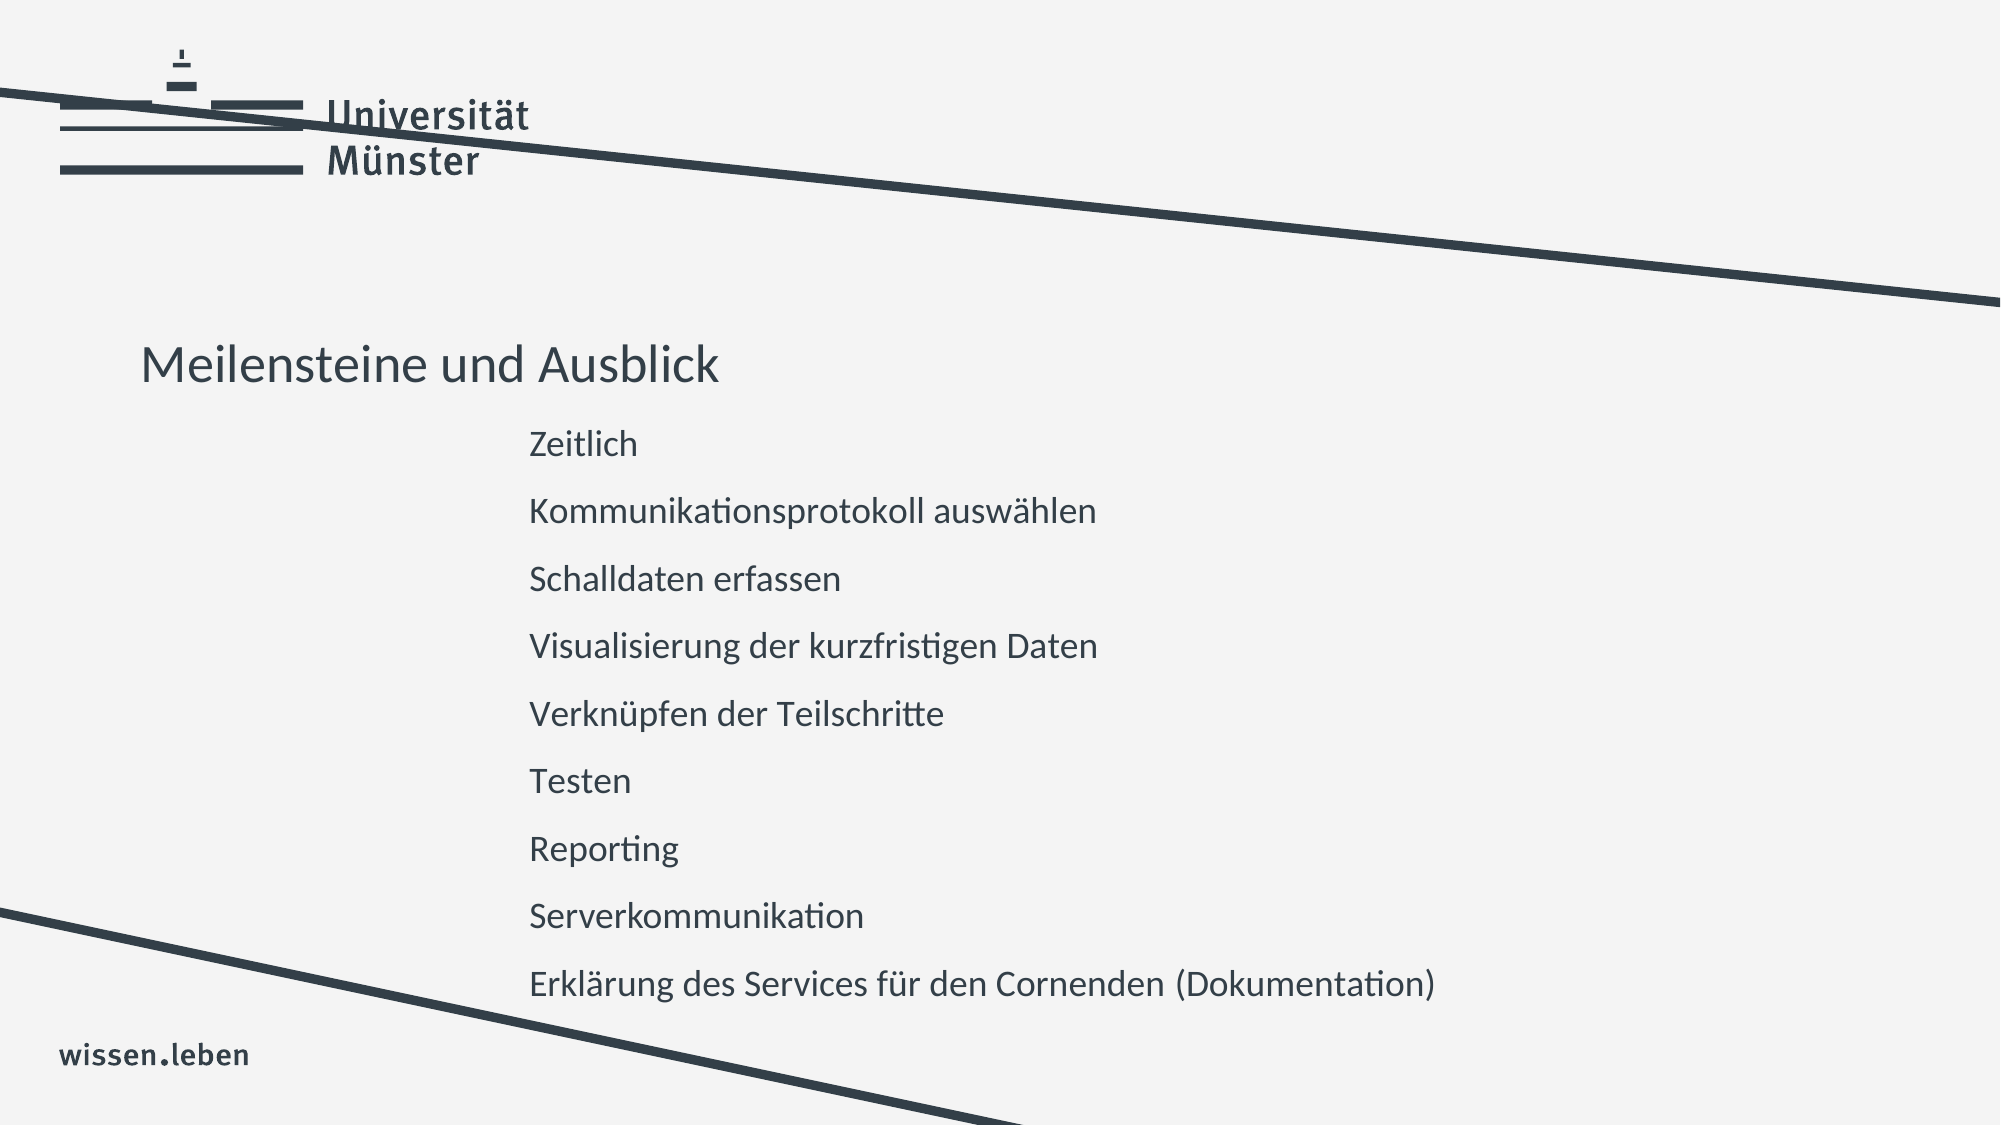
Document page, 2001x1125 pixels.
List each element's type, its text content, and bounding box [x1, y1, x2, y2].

text_box Meilensteine und Ausblick [125, 320, 1407, 402]
text_box Zeitlich Kommunikationsprotokoll auswählen Schalldaten erfassen Visualisierung der kurzfristigen Daten Verknüpfen der Teilschritte Testen Reporting Serverkommunikation Erklärung des Services für den Cornenden (Dokumentation) [514, 388, 2000, 1011]
